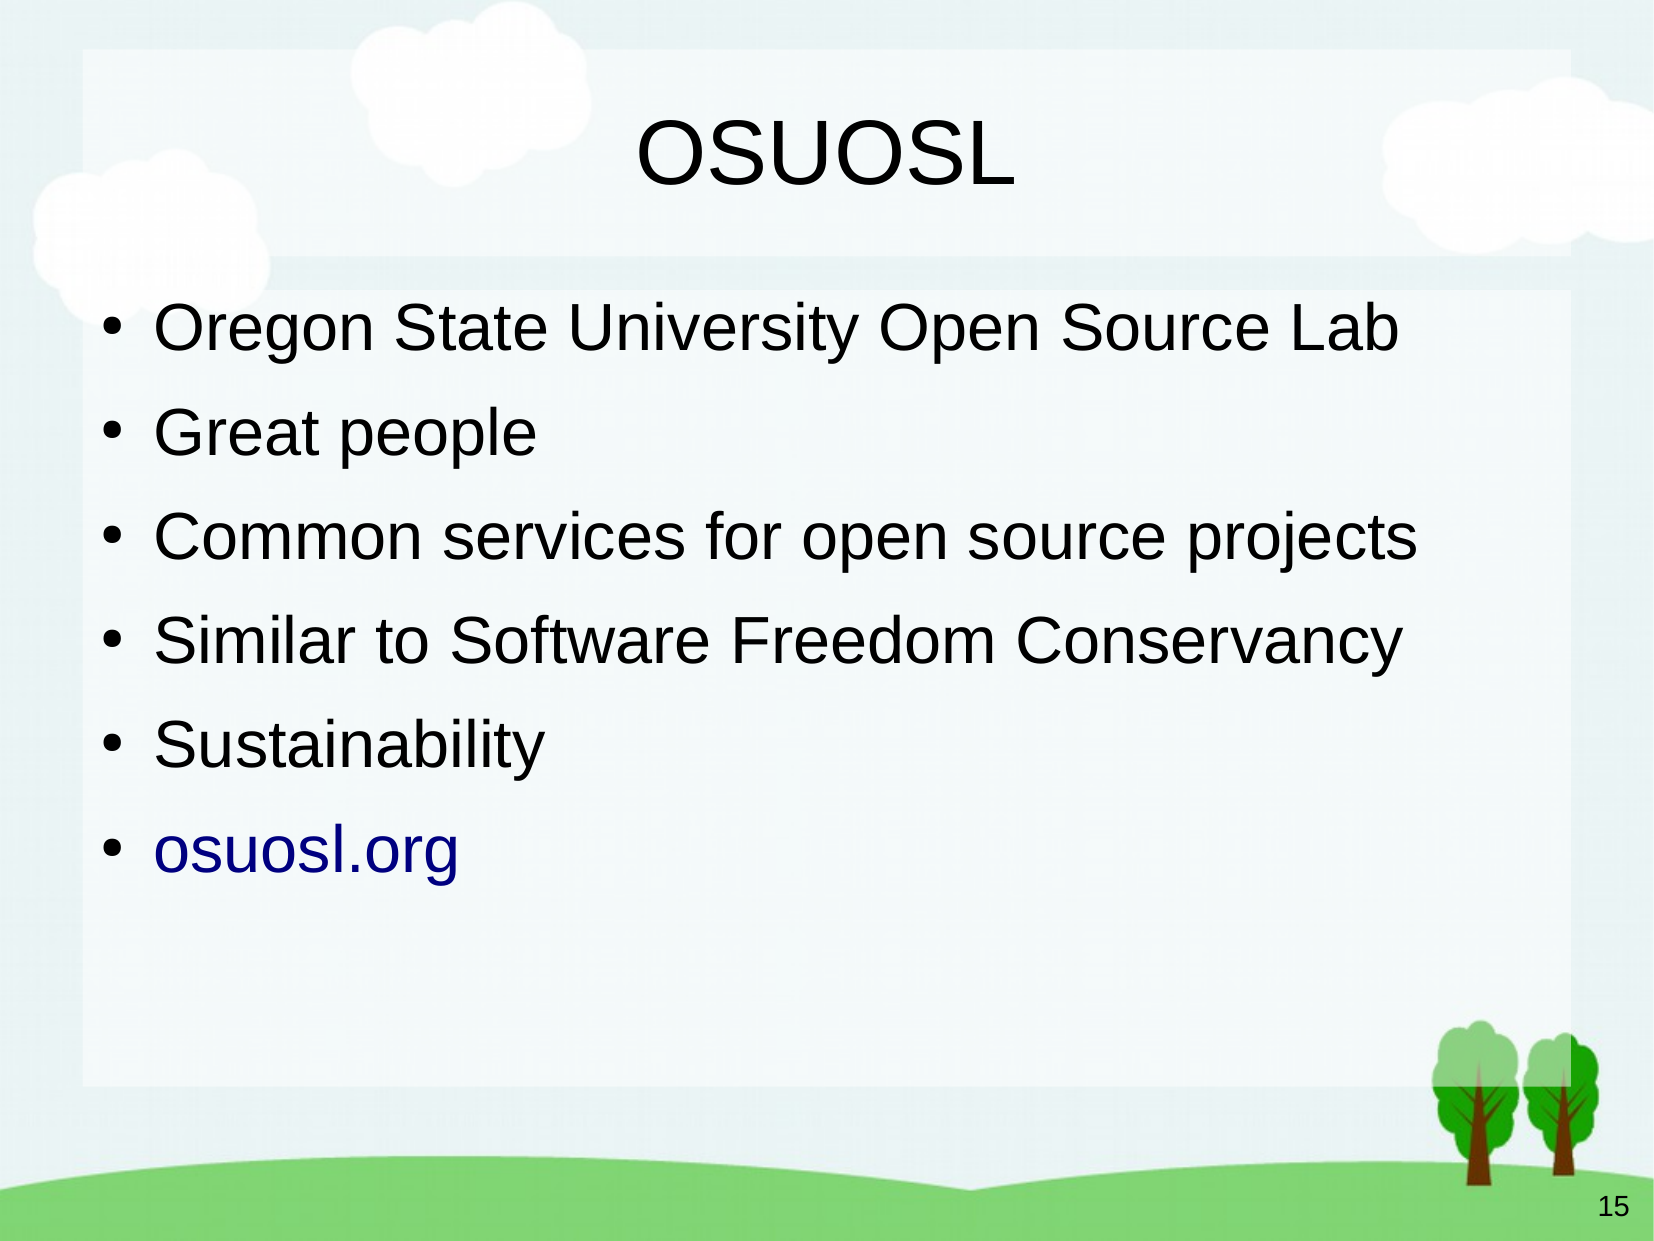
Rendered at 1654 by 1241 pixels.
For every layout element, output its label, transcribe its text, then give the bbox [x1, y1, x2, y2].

list Oregon State University Open Source Lab Great people Common services for open source projects Similar to Software Freedom Conservancy Sustainability osuosl.org [82, 290, 1571, 1087]
picture [0, 0, 1654, 1241]
title OSUOSL [82, 49, 1571, 257]
